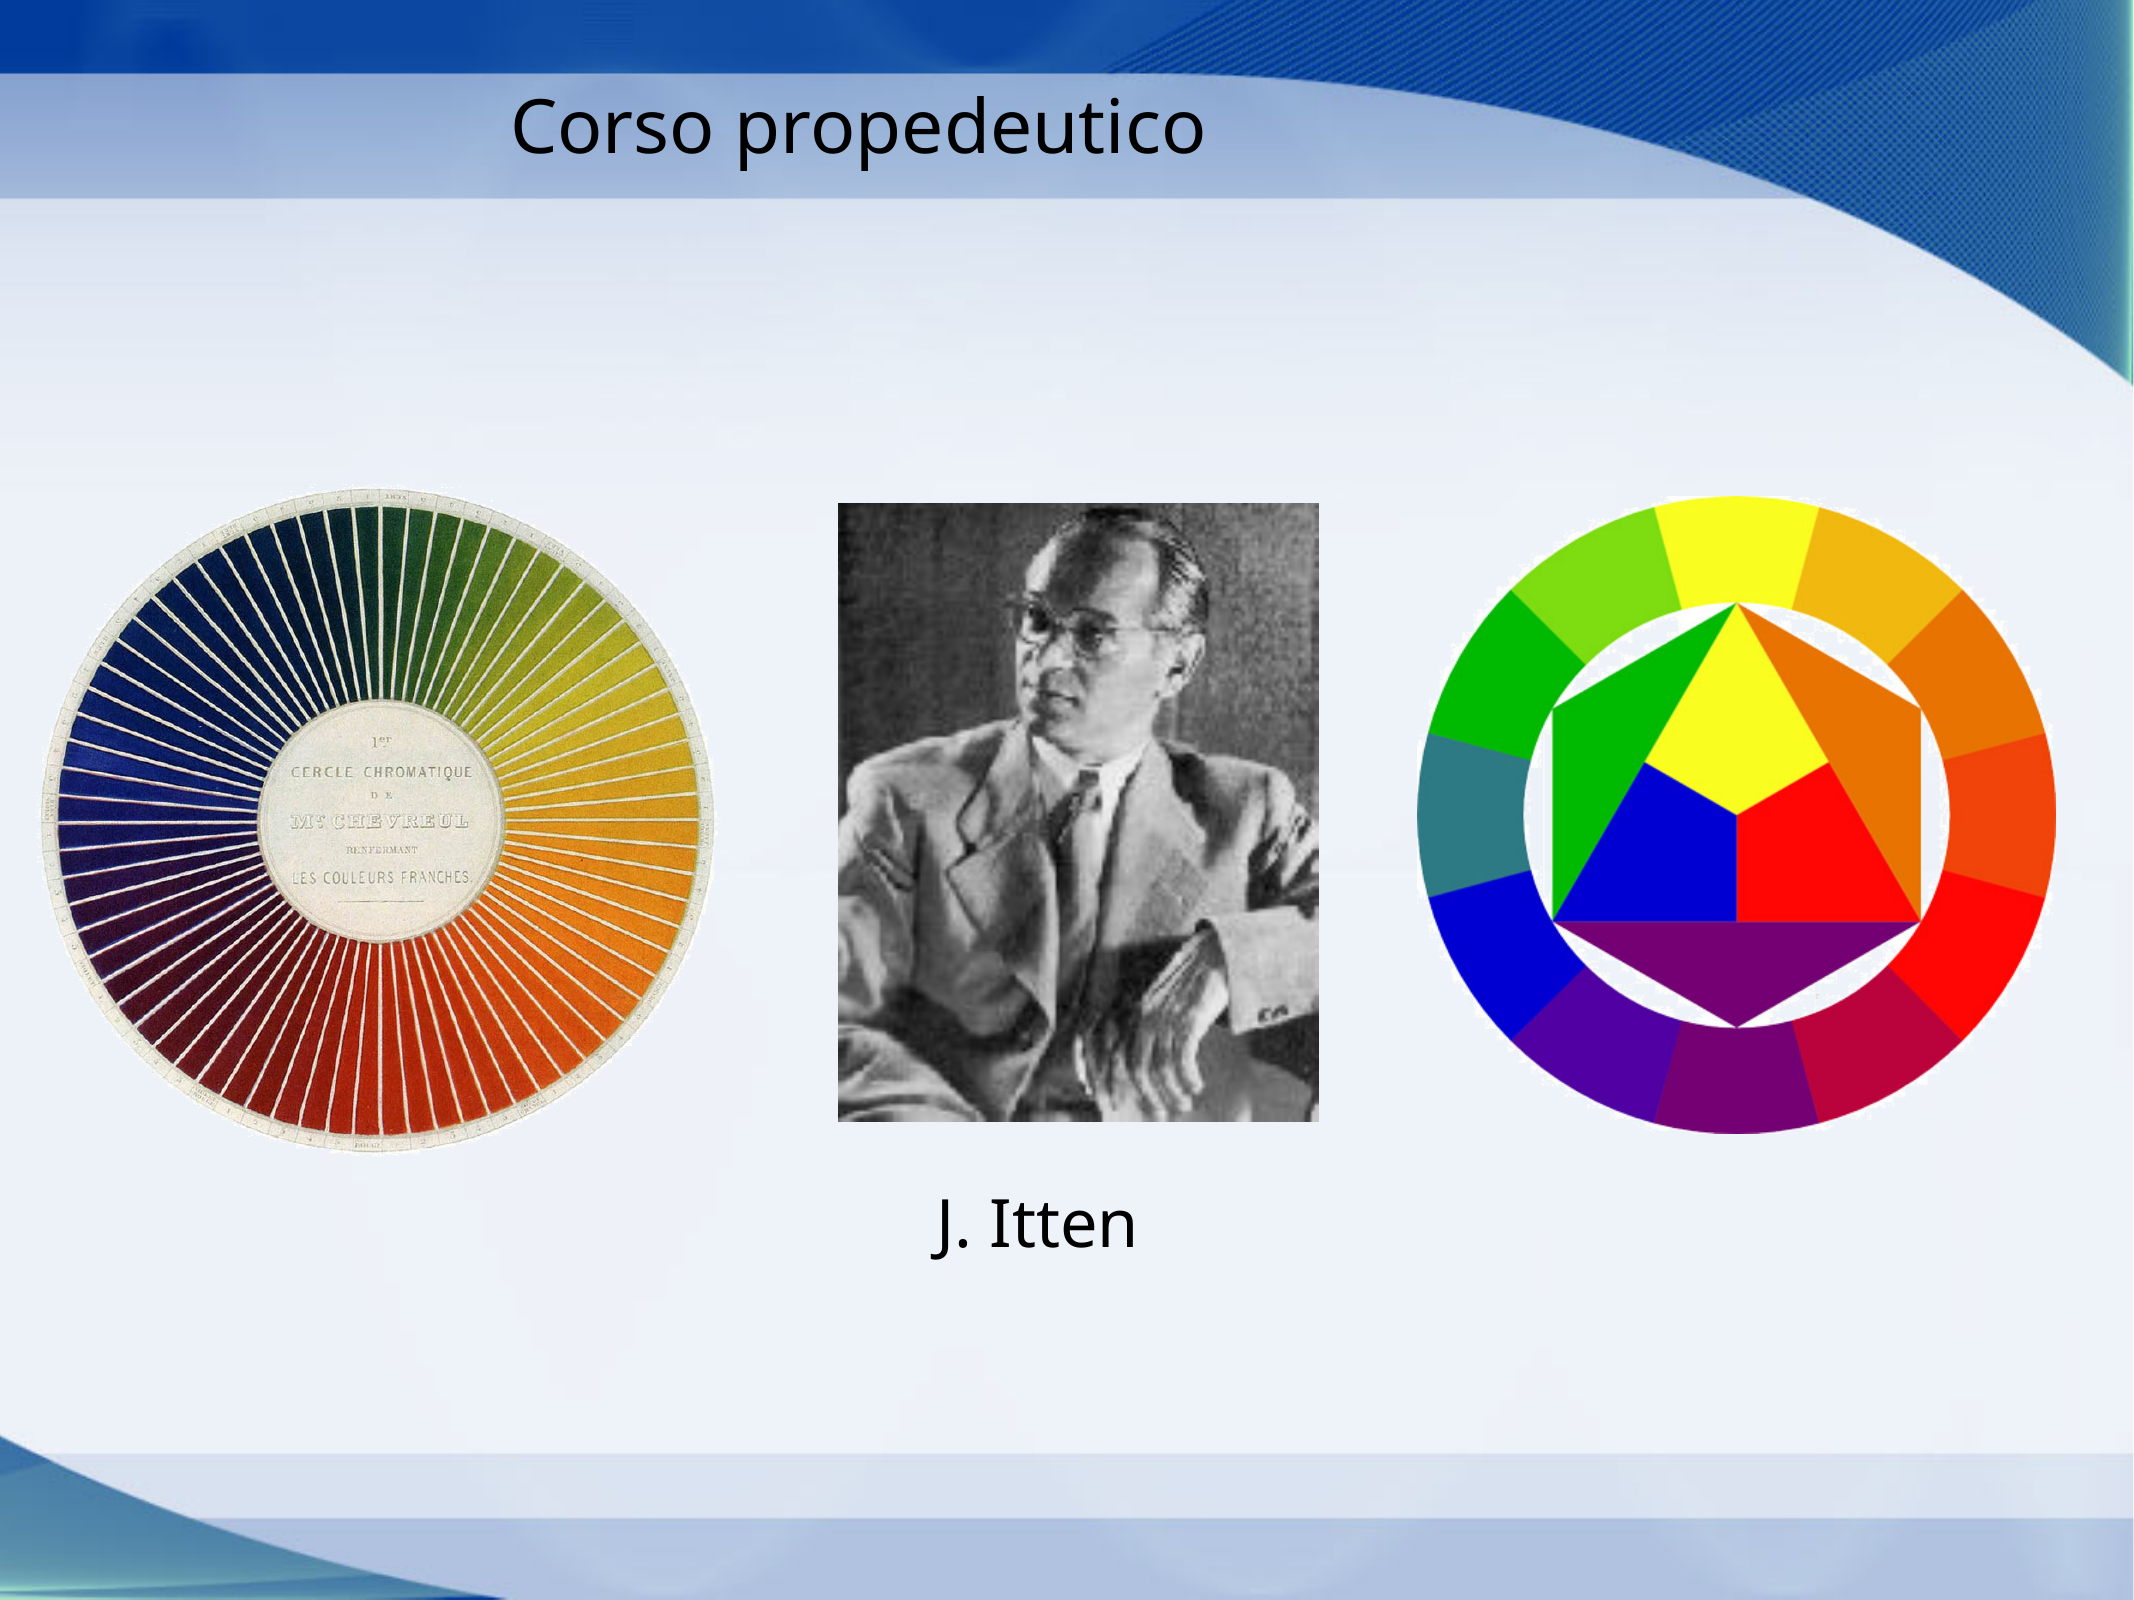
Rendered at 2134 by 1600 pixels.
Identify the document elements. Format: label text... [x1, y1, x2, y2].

picture [0, 0, 2134, 1600]
text_box J. Itten [921, 1169, 1199, 1259]
text_box Corso propedeutico [501, 70, 1216, 178]
